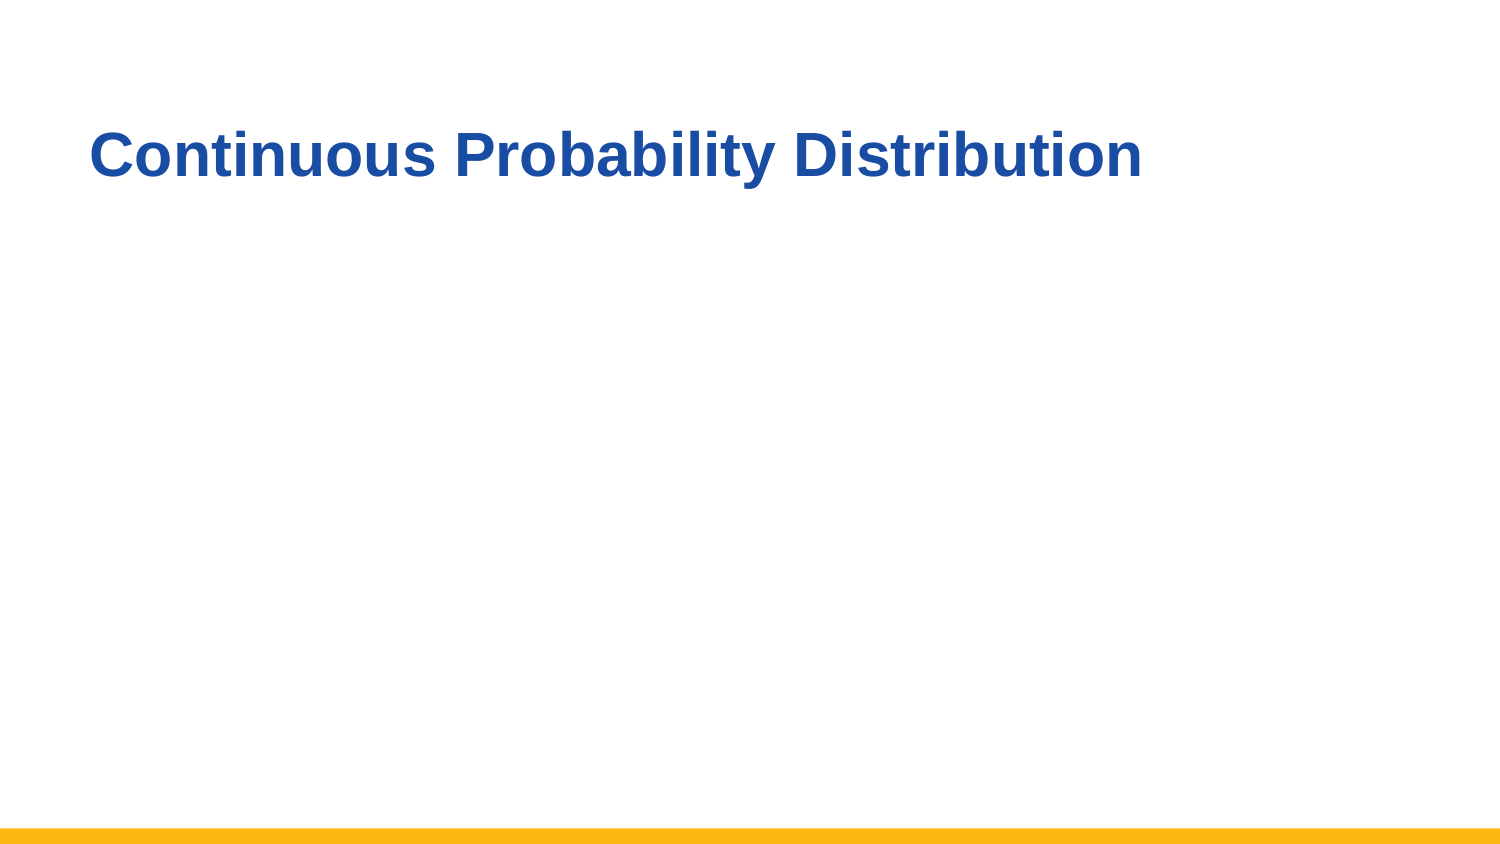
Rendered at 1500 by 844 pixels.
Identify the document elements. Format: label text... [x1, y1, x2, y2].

text_box Continuous Probability Distribution [74, 0, 1425, 197]
